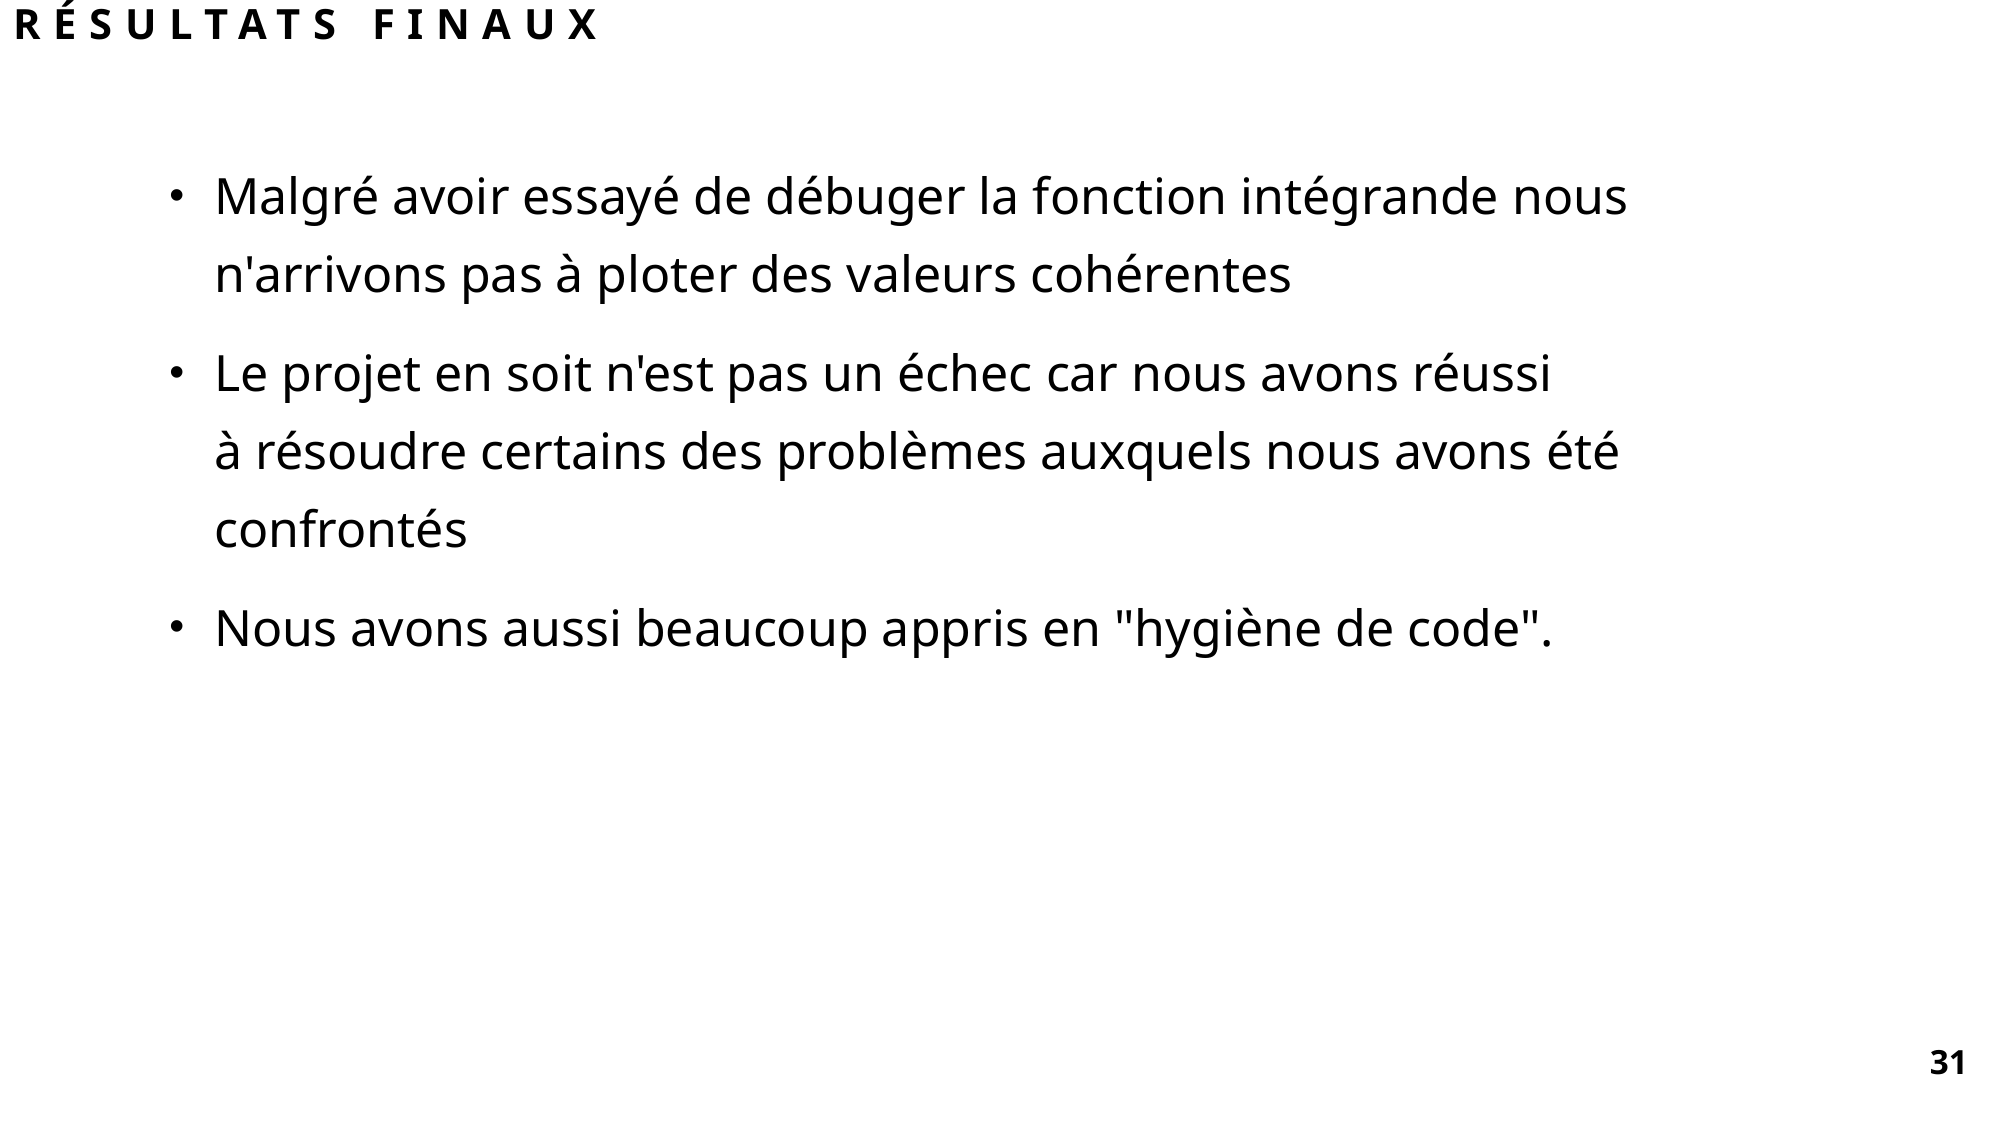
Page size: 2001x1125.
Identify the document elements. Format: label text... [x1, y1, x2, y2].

title Résultats finaux [0, 0, 1515, 140]
text_box <numéro> [1897, 1028, 2000, 1099]
list Malgré avoir essayé de débuger la fonction intégrande nous n'arrivons pas à ploter des valeurs cohérentes Le projet en soit n'est pas un échec car nous avons réussi à résoudre certains des problèmes auxquels nous avons été confrontés Nous avons aussi beaucoup appris en "hygiène de code". [154, 139, 1670, 765]
